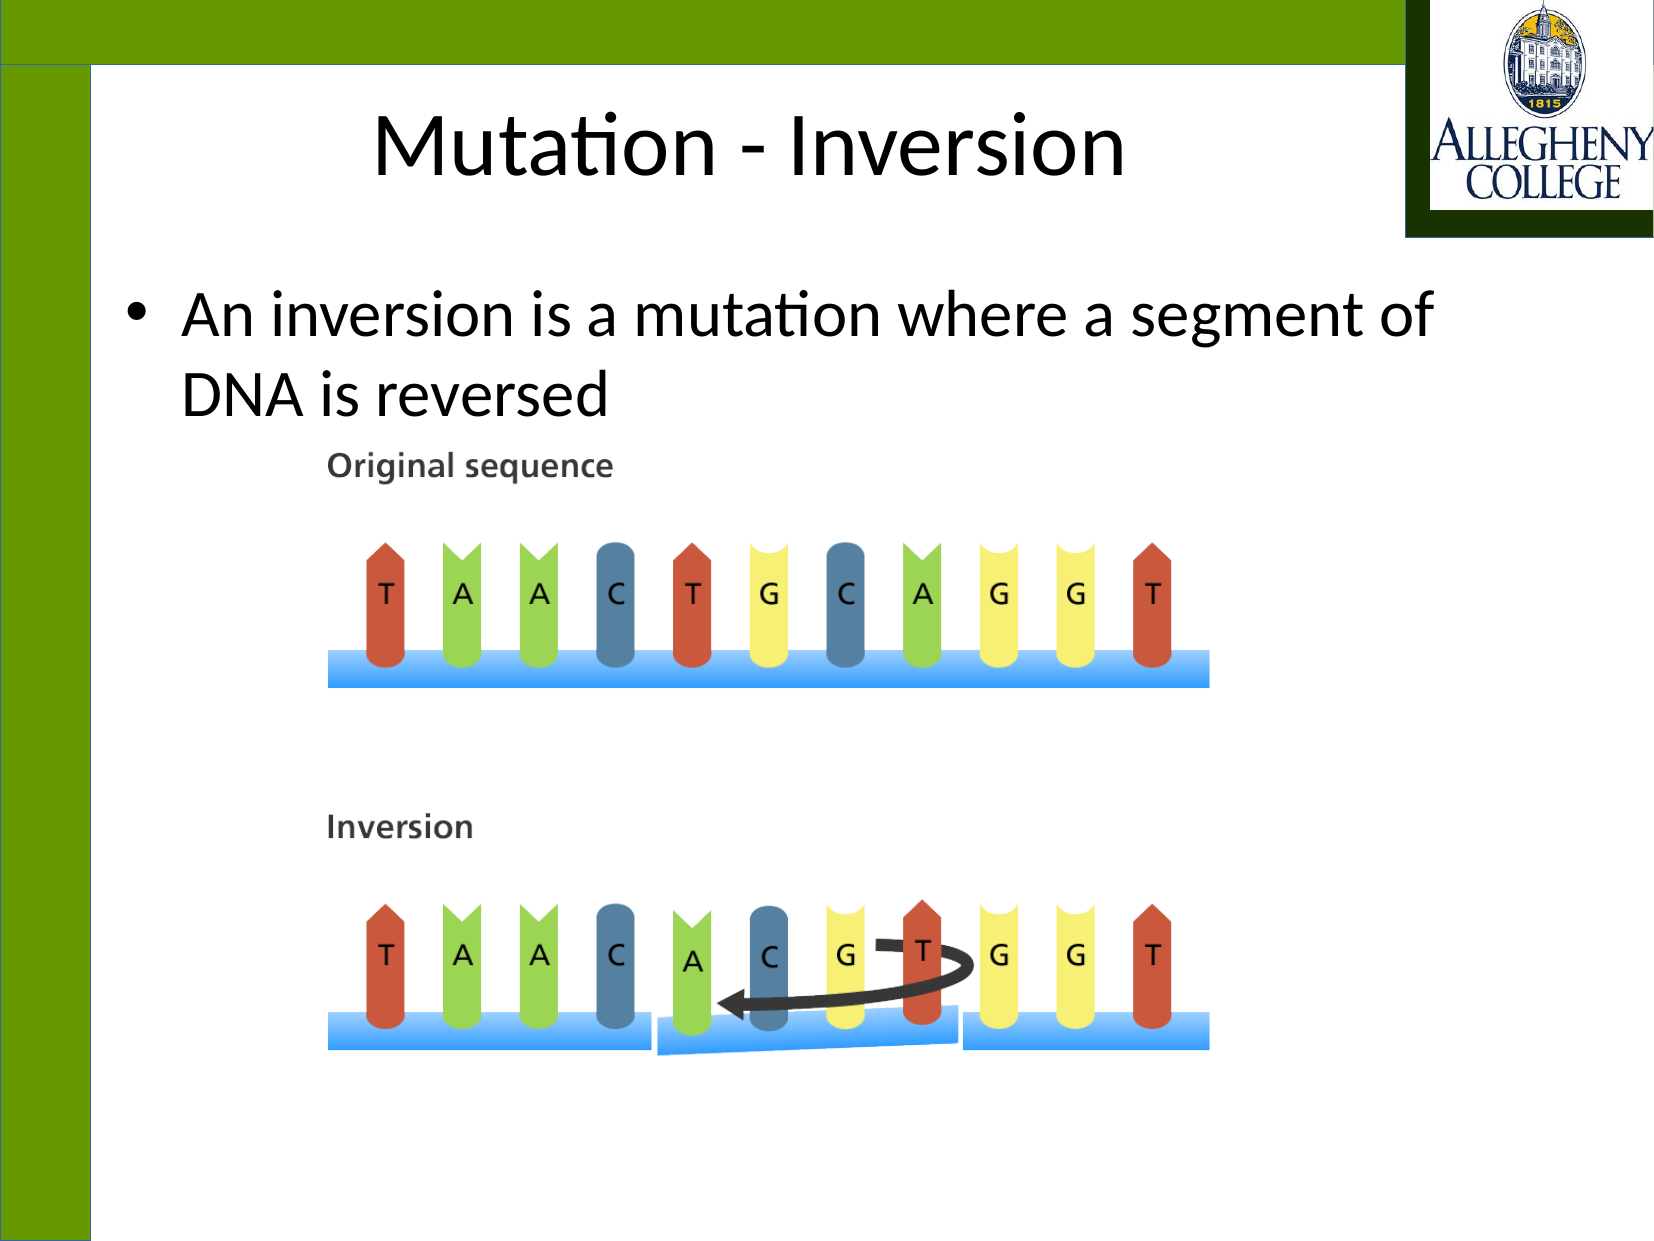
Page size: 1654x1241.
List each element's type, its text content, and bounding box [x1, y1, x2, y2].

text_box [0, 0, 1654, 1241]
picture [1430, 0, 1654, 210]
picture [181, 409, 1459, 1093]
title Mutation - Inversion [91, 65, 1405, 233]
list An inversion is a mutation where a segment of DNA is reversed [110, 262, 1461, 1005]
